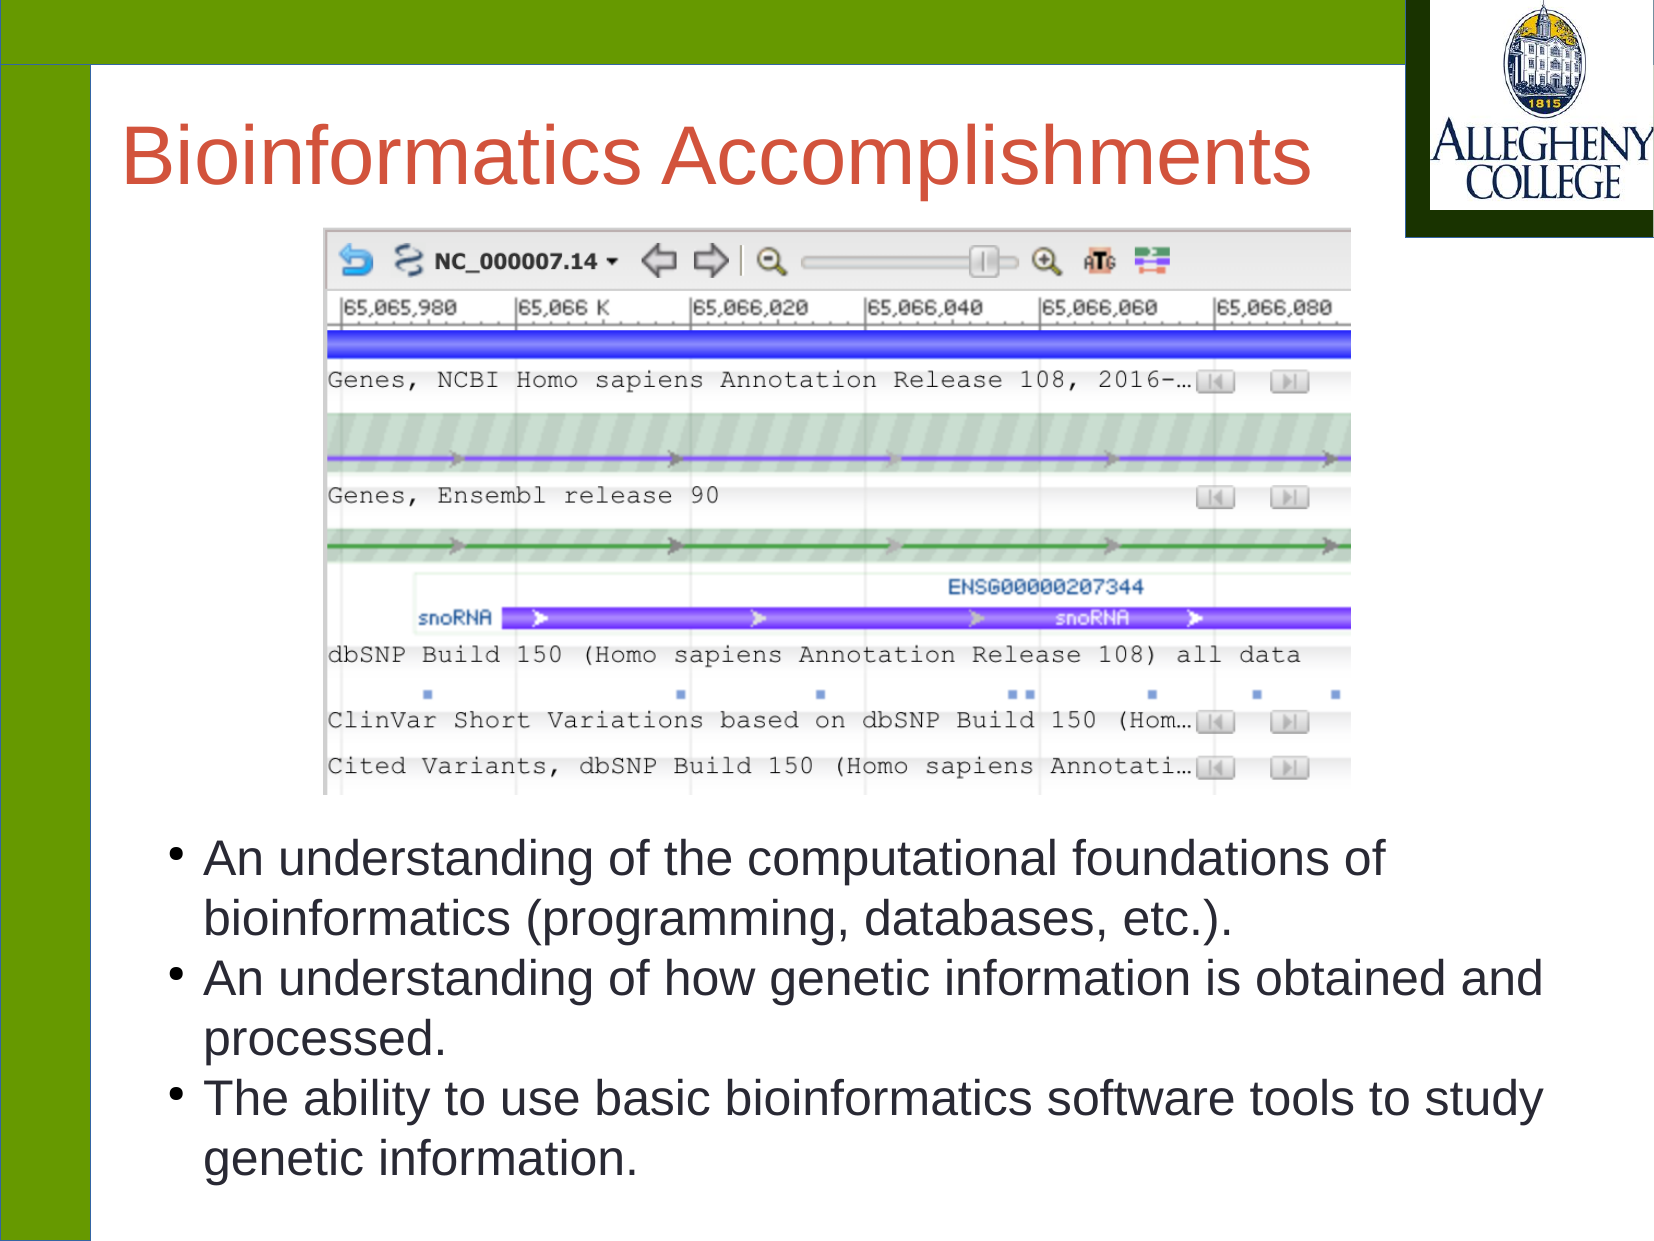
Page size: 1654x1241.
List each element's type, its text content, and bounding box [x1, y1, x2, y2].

text_box [0, 0, 1430, 1241]
text_box [1405, 210, 1654, 238]
text_box An understanding of the computational foundations of bioinformatics (programming, databases, etc.). An understanding of how genetic information is obtained and processed. The ability to use basic bioinformatics software tools to study genetic information. [152, 758, 1638, 1241]
text_box Bioinformatics Accomplishments [105, 69, 1456, 233]
picture [1430, 0, 1654, 210]
picture [323, 219, 1351, 796]
